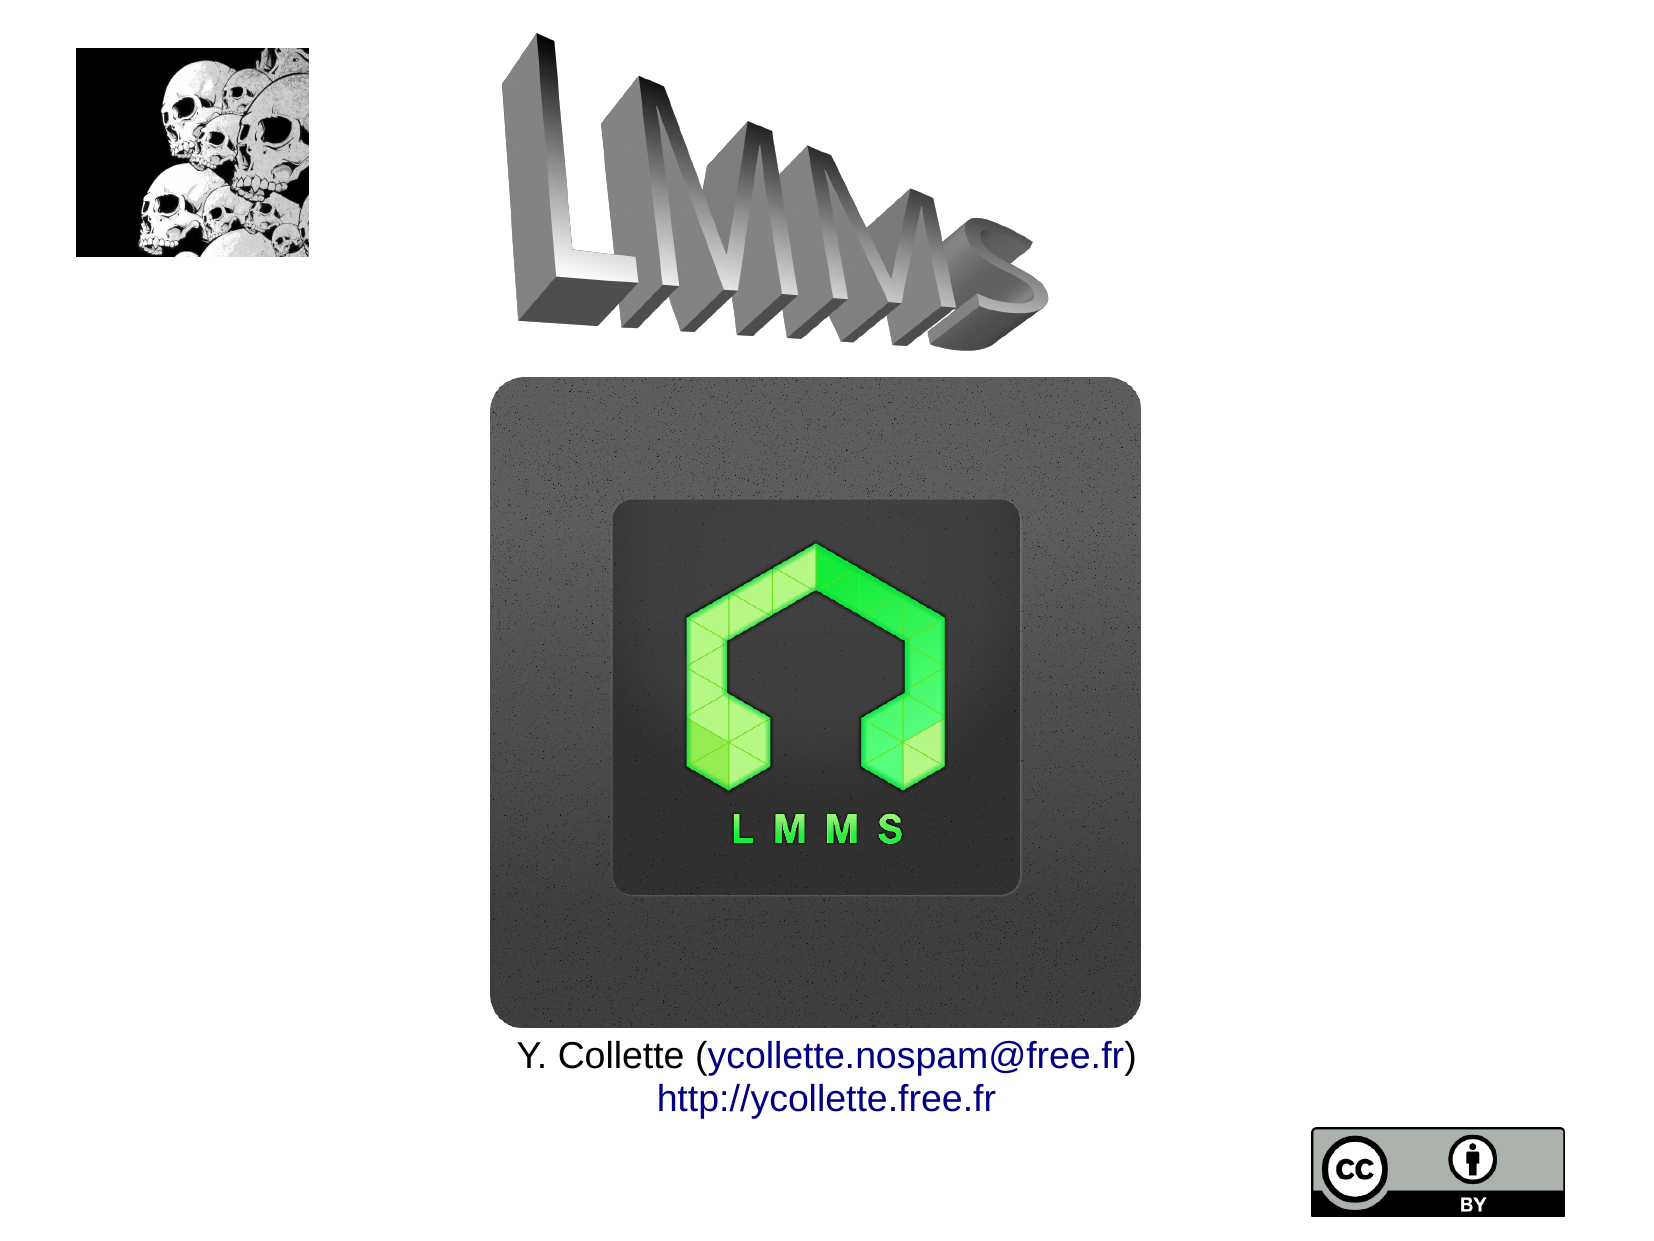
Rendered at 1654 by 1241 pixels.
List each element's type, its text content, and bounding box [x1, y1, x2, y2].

text_box Y. Collette (ycollette.nospam@free.fr) http://ycollette.free.fr [496, 1027, 1158, 1127]
picture [76, 48, 309, 257]
picture [1311, 1127, 1565, 1217]
picture [490, 377, 1141, 1028]
